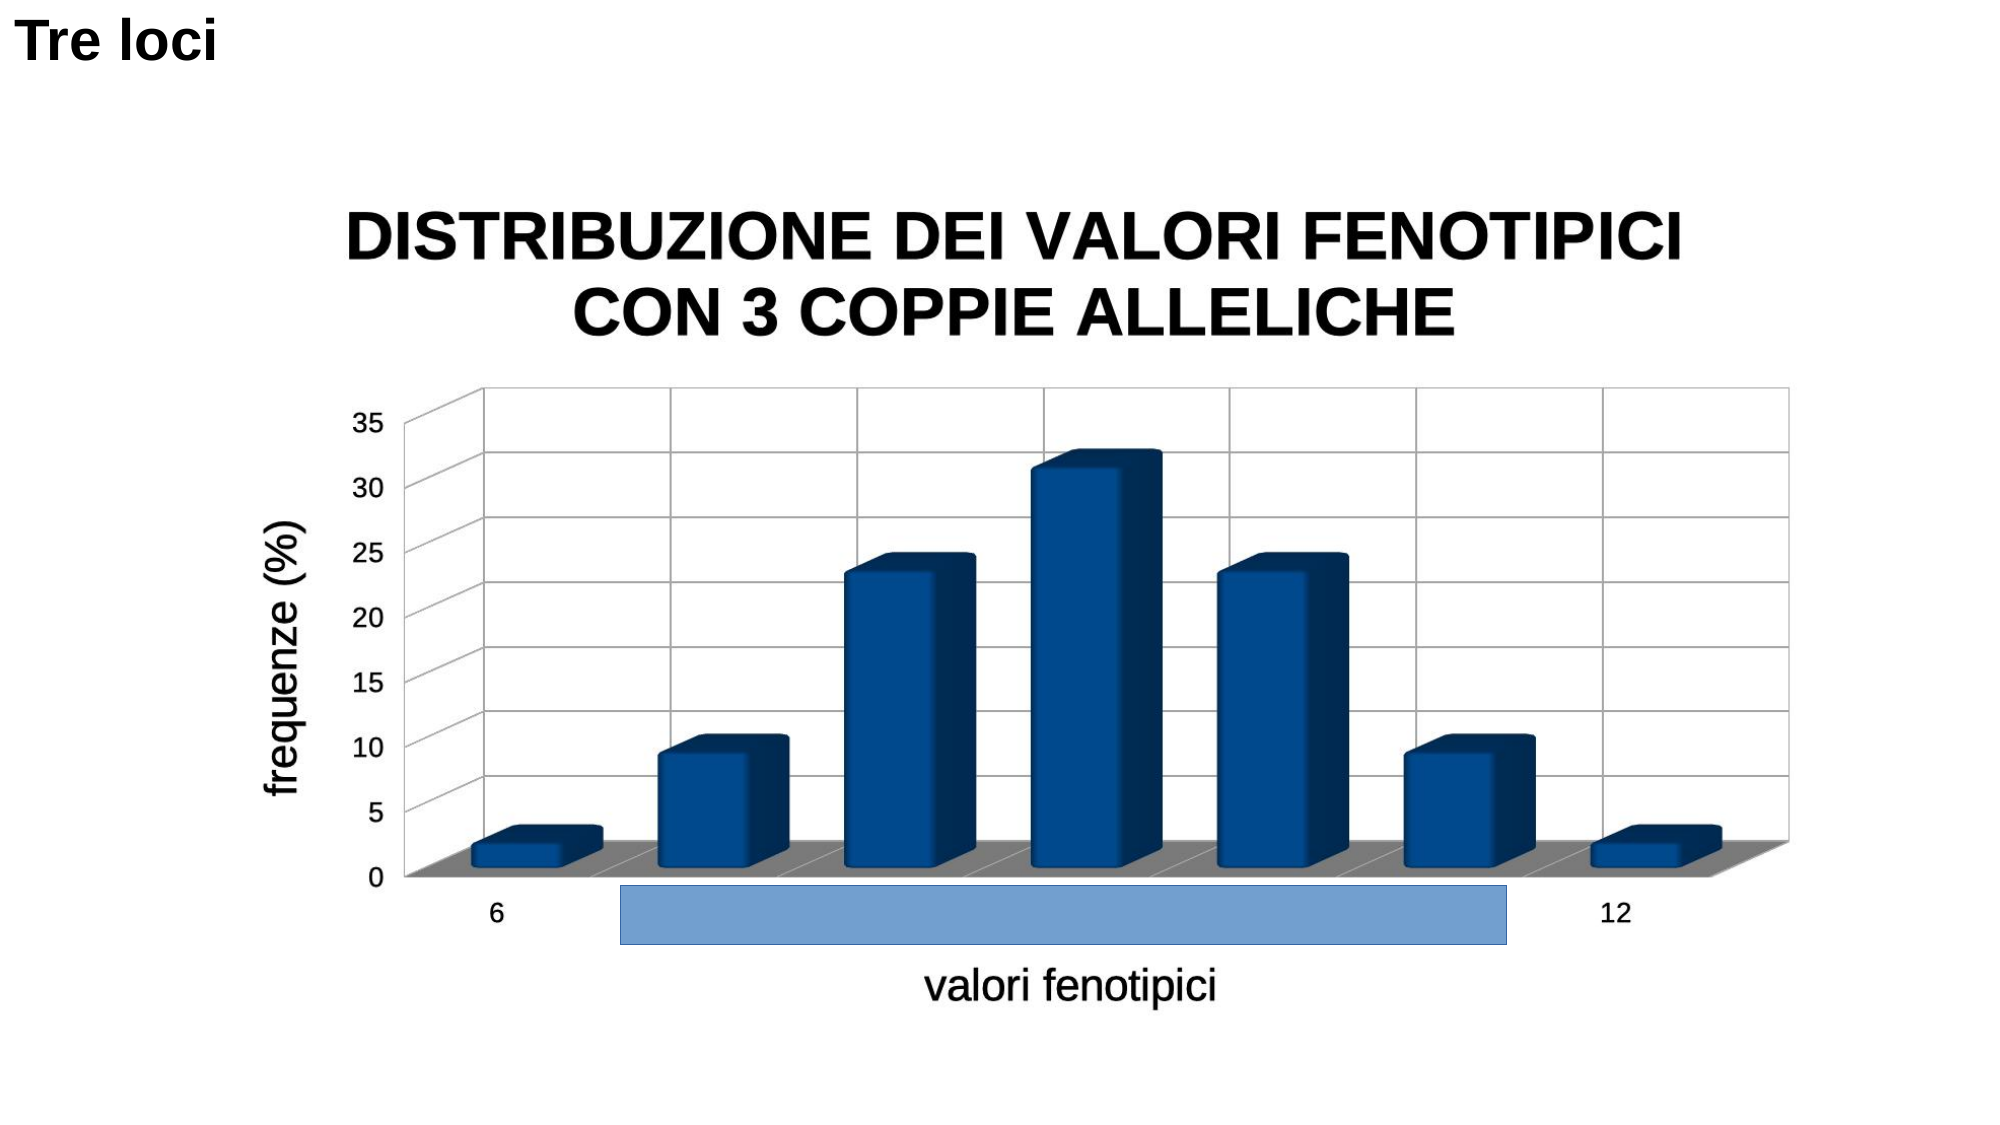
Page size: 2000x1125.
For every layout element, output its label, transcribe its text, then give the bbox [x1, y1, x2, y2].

text_box Tre loci [0, 0, 1979, 89]
text_box [620, 885, 1507, 945]
picture [206, 147, 1823, 1057]
